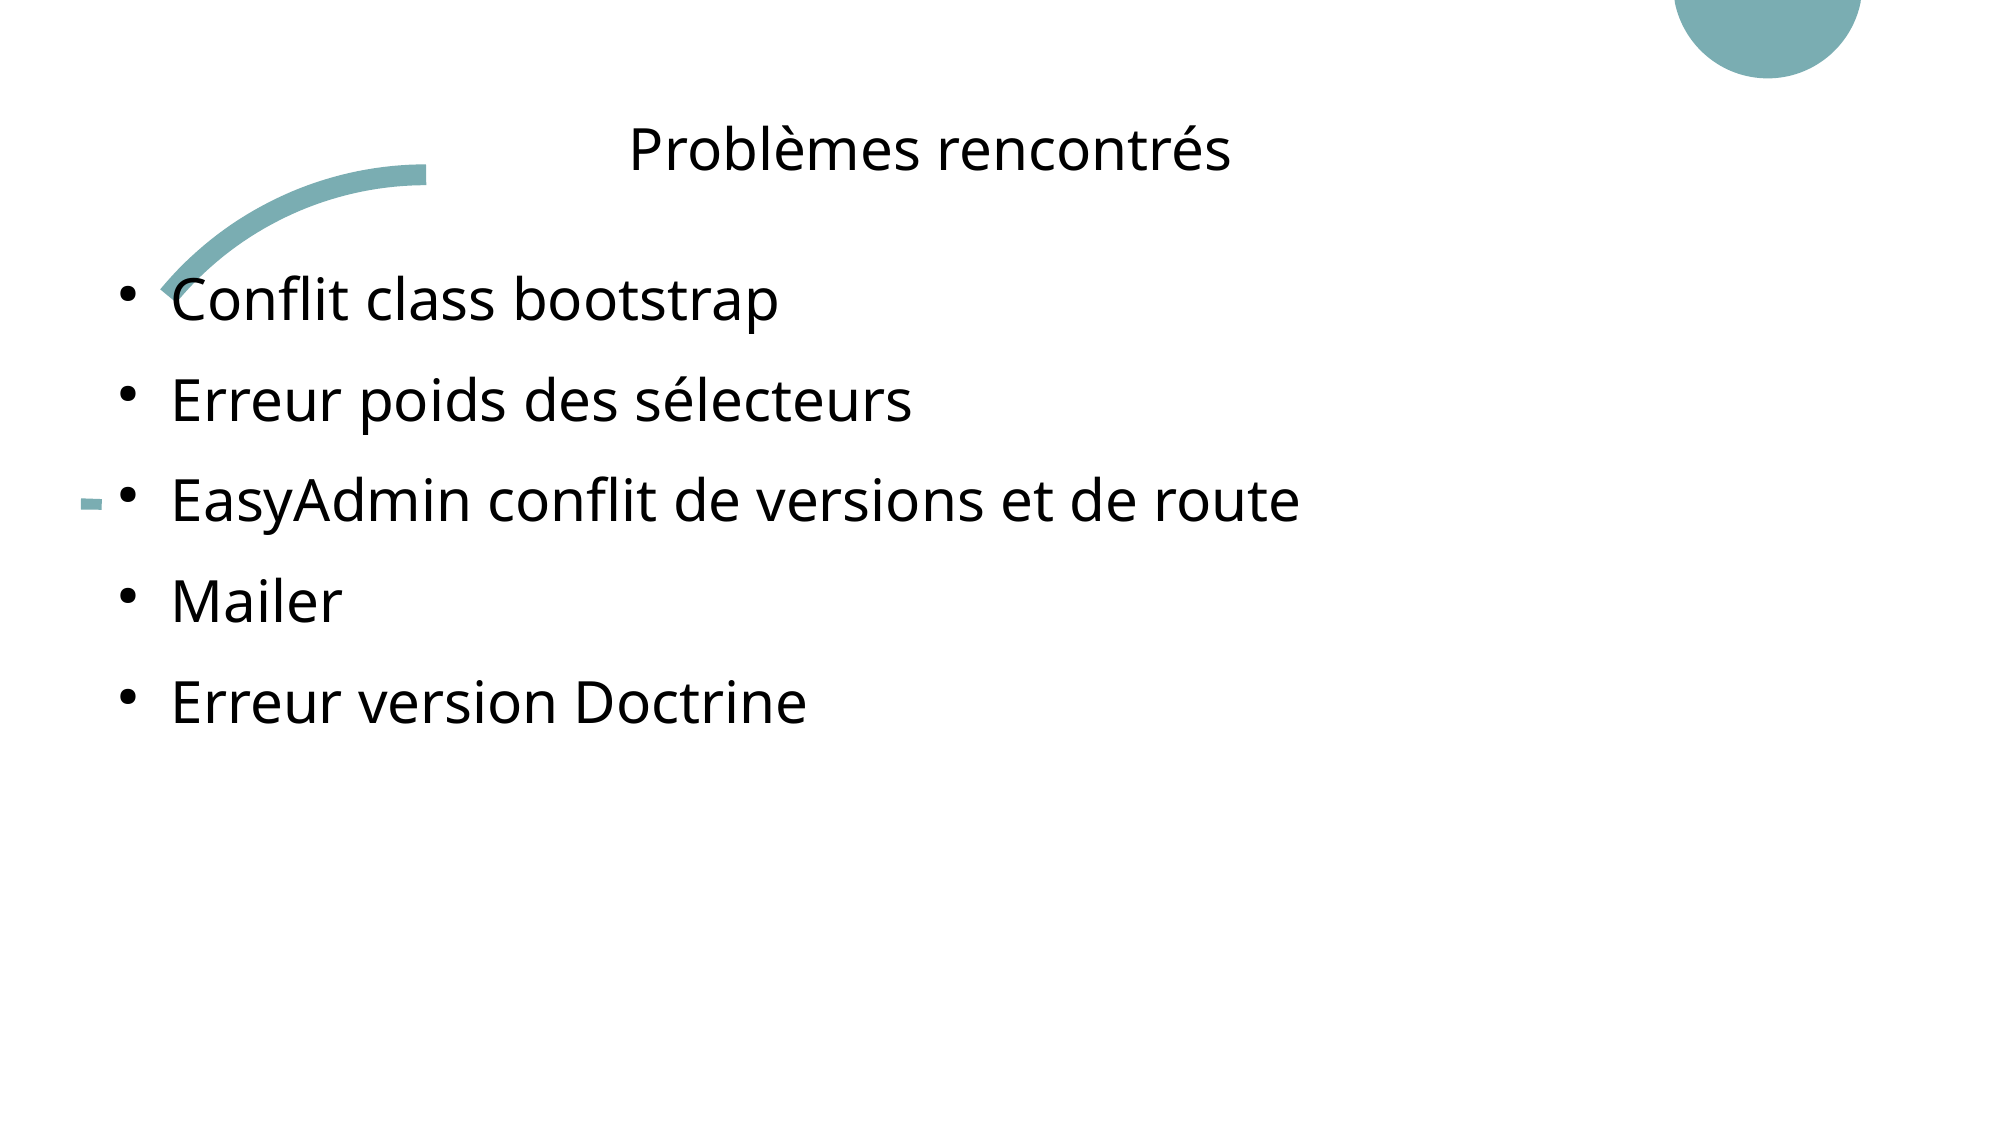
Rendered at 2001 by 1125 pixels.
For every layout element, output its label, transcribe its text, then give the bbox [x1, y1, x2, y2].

title Problèmes rencontrés [259, 0, 1760, 263]
list Conflit class bootstrap Erreur poids des sélecteurs EasyAdmin conflit de versions et de route Mailer Erreur version Doctrine [99, 263, 1900, 1006]
